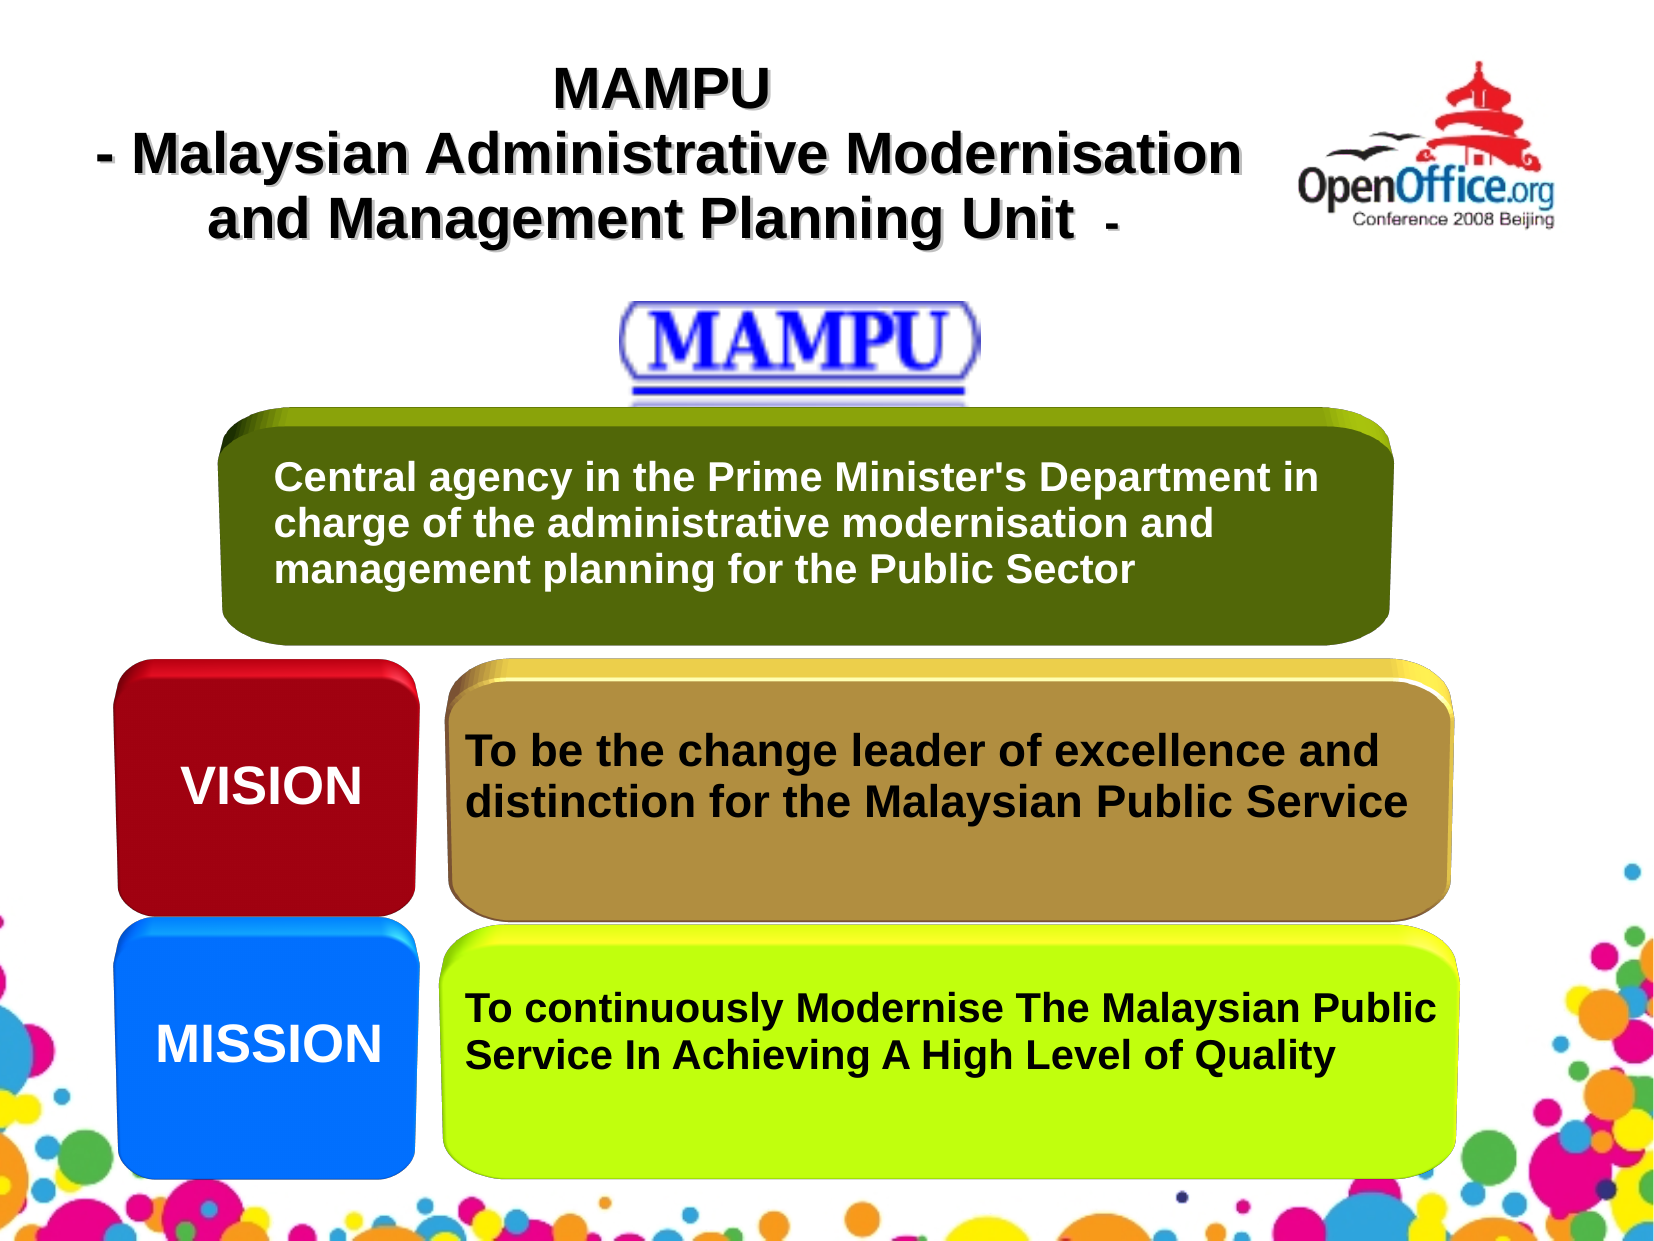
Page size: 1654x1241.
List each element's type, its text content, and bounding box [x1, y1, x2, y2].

text_box Central agency in the Prime Minister's Department in charge of the administrative modernisation and management planning for the Public Sector [258, 445, 1347, 601]
picture [0, 810, 1654, 1241]
text_box To continuously Modernise The Malaysian Public Service In Achieving A High Level of Quality [450, 977, 1576, 1086]
text_box To be the change leader of excellence and distinction for the Malaysian Public Service [450, 717, 1426, 841]
picture [619, 301, 981, 407]
picture [1285, 51, 1569, 250]
text_box VISION [165, 748, 380, 827]
title MAMPU - Malaysian Administrative Modernisation and Management Planning Unit - [82, 49, 1258, 257]
text_box MISSION [140, 1006, 417, 1086]
